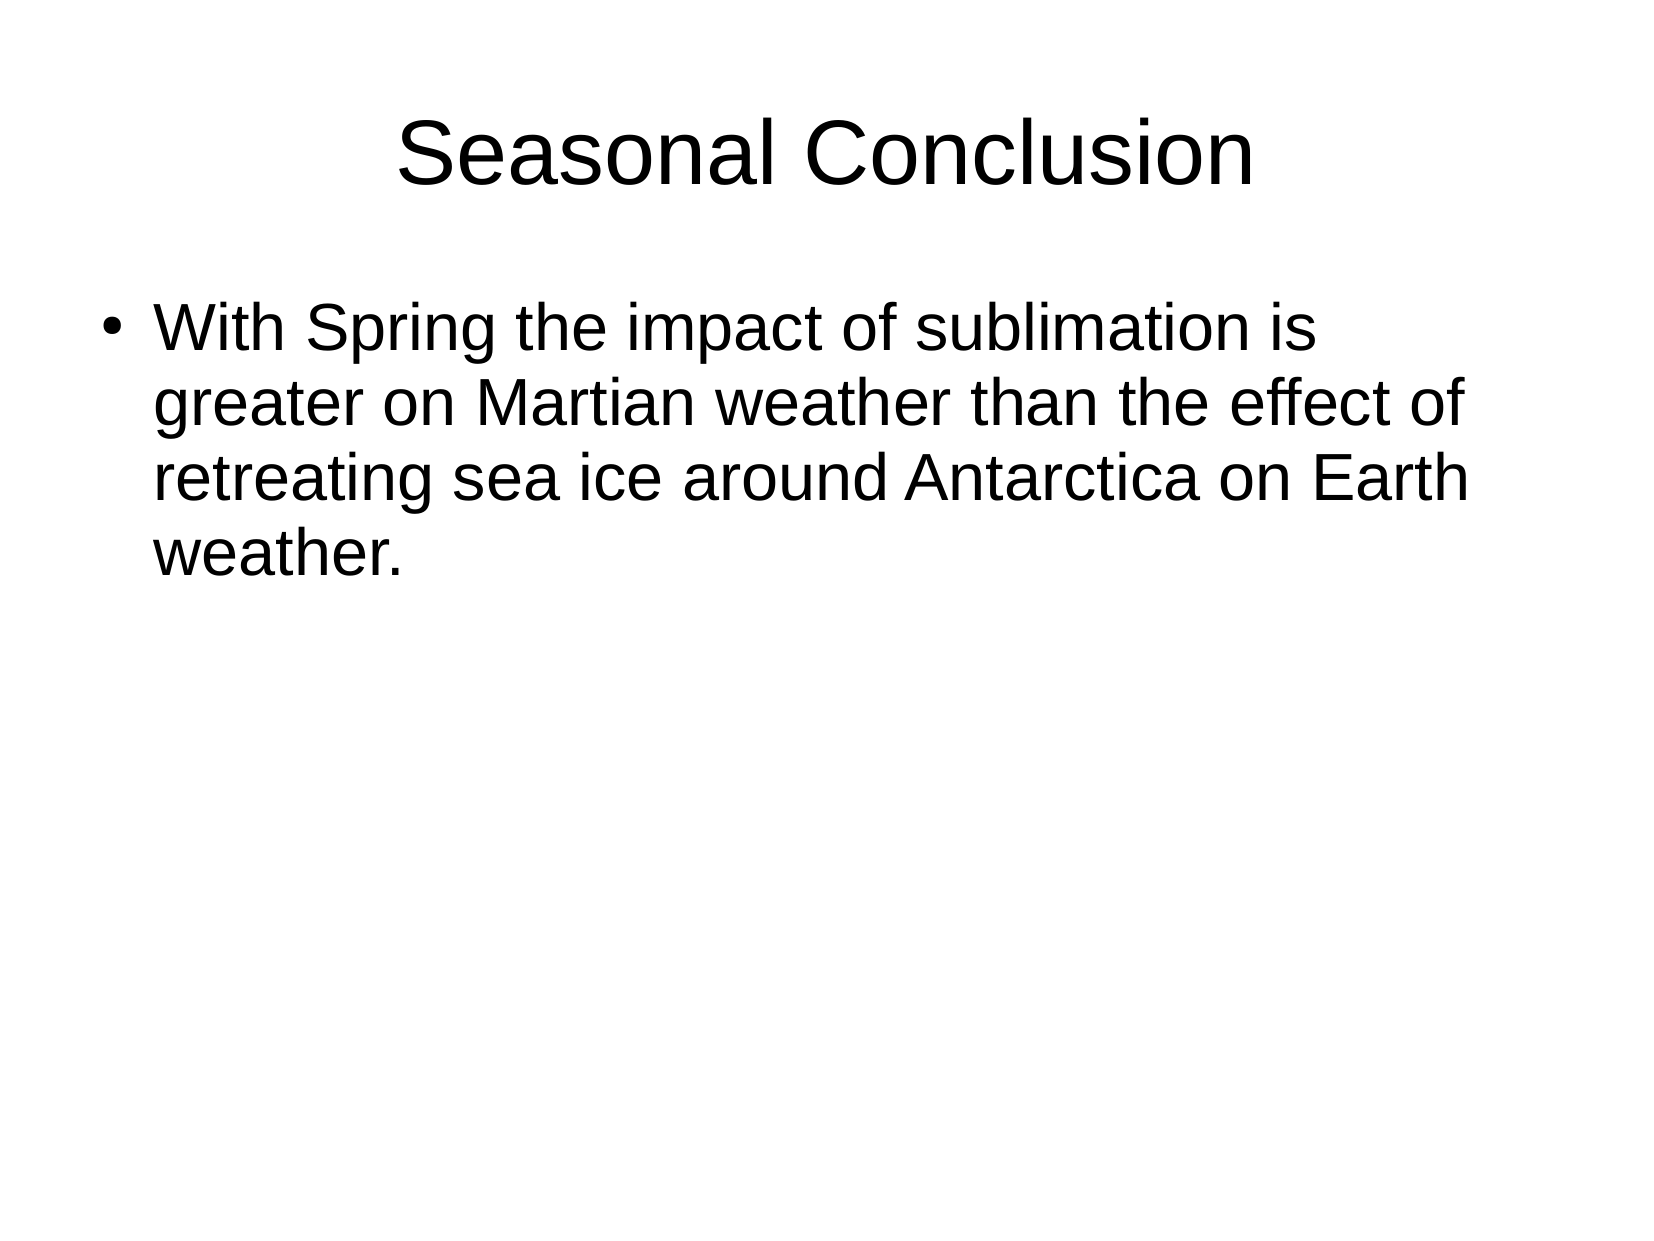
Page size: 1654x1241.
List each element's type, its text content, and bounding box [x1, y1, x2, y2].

list With Spring the impact of sublimation is greater on Martian weather than the effect of retreating sea ice around Antarctica on Earth weather. [82, 290, 1538, 1010]
title Seasonal Conclusion [82, 49, 1571, 257]
